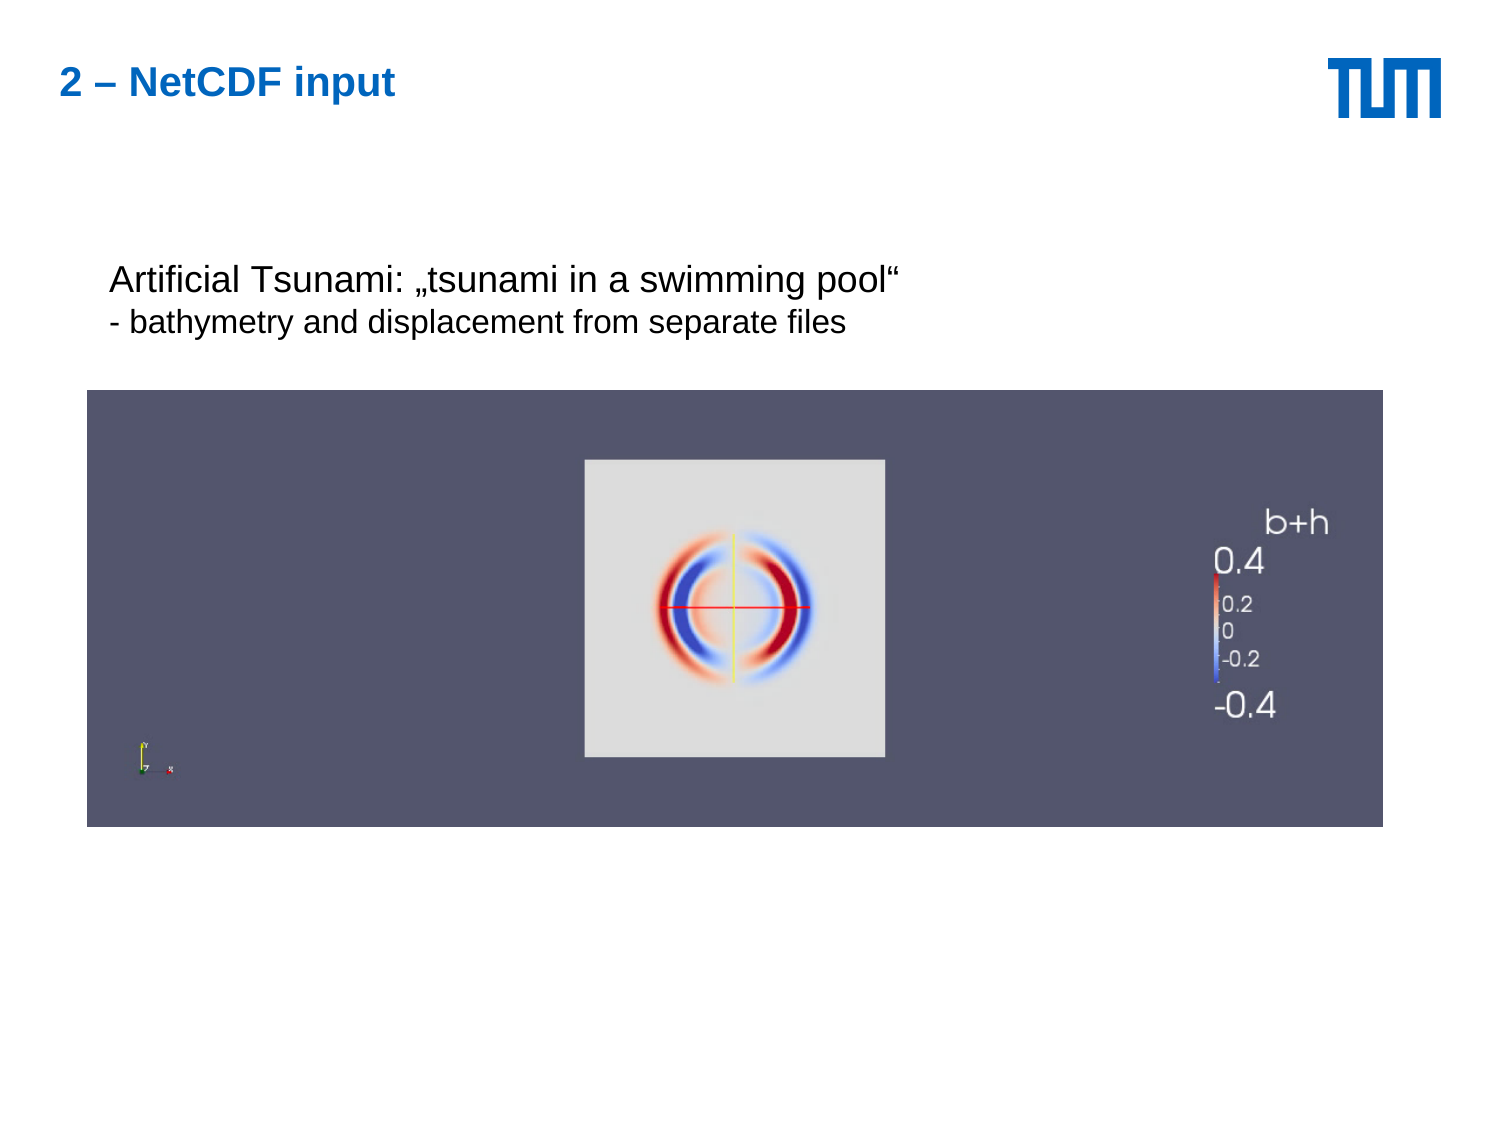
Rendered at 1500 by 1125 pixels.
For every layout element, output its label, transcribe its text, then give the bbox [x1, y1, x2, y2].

text_box Artificial Tsunami: „tsunami in a swimming pool“ - bathymetry and displacement from separate files [94, 248, 1347, 348]
text_box [86, 389, 1384, 828]
title 2 – NetCDF input [59, 42, 1441, 284]
